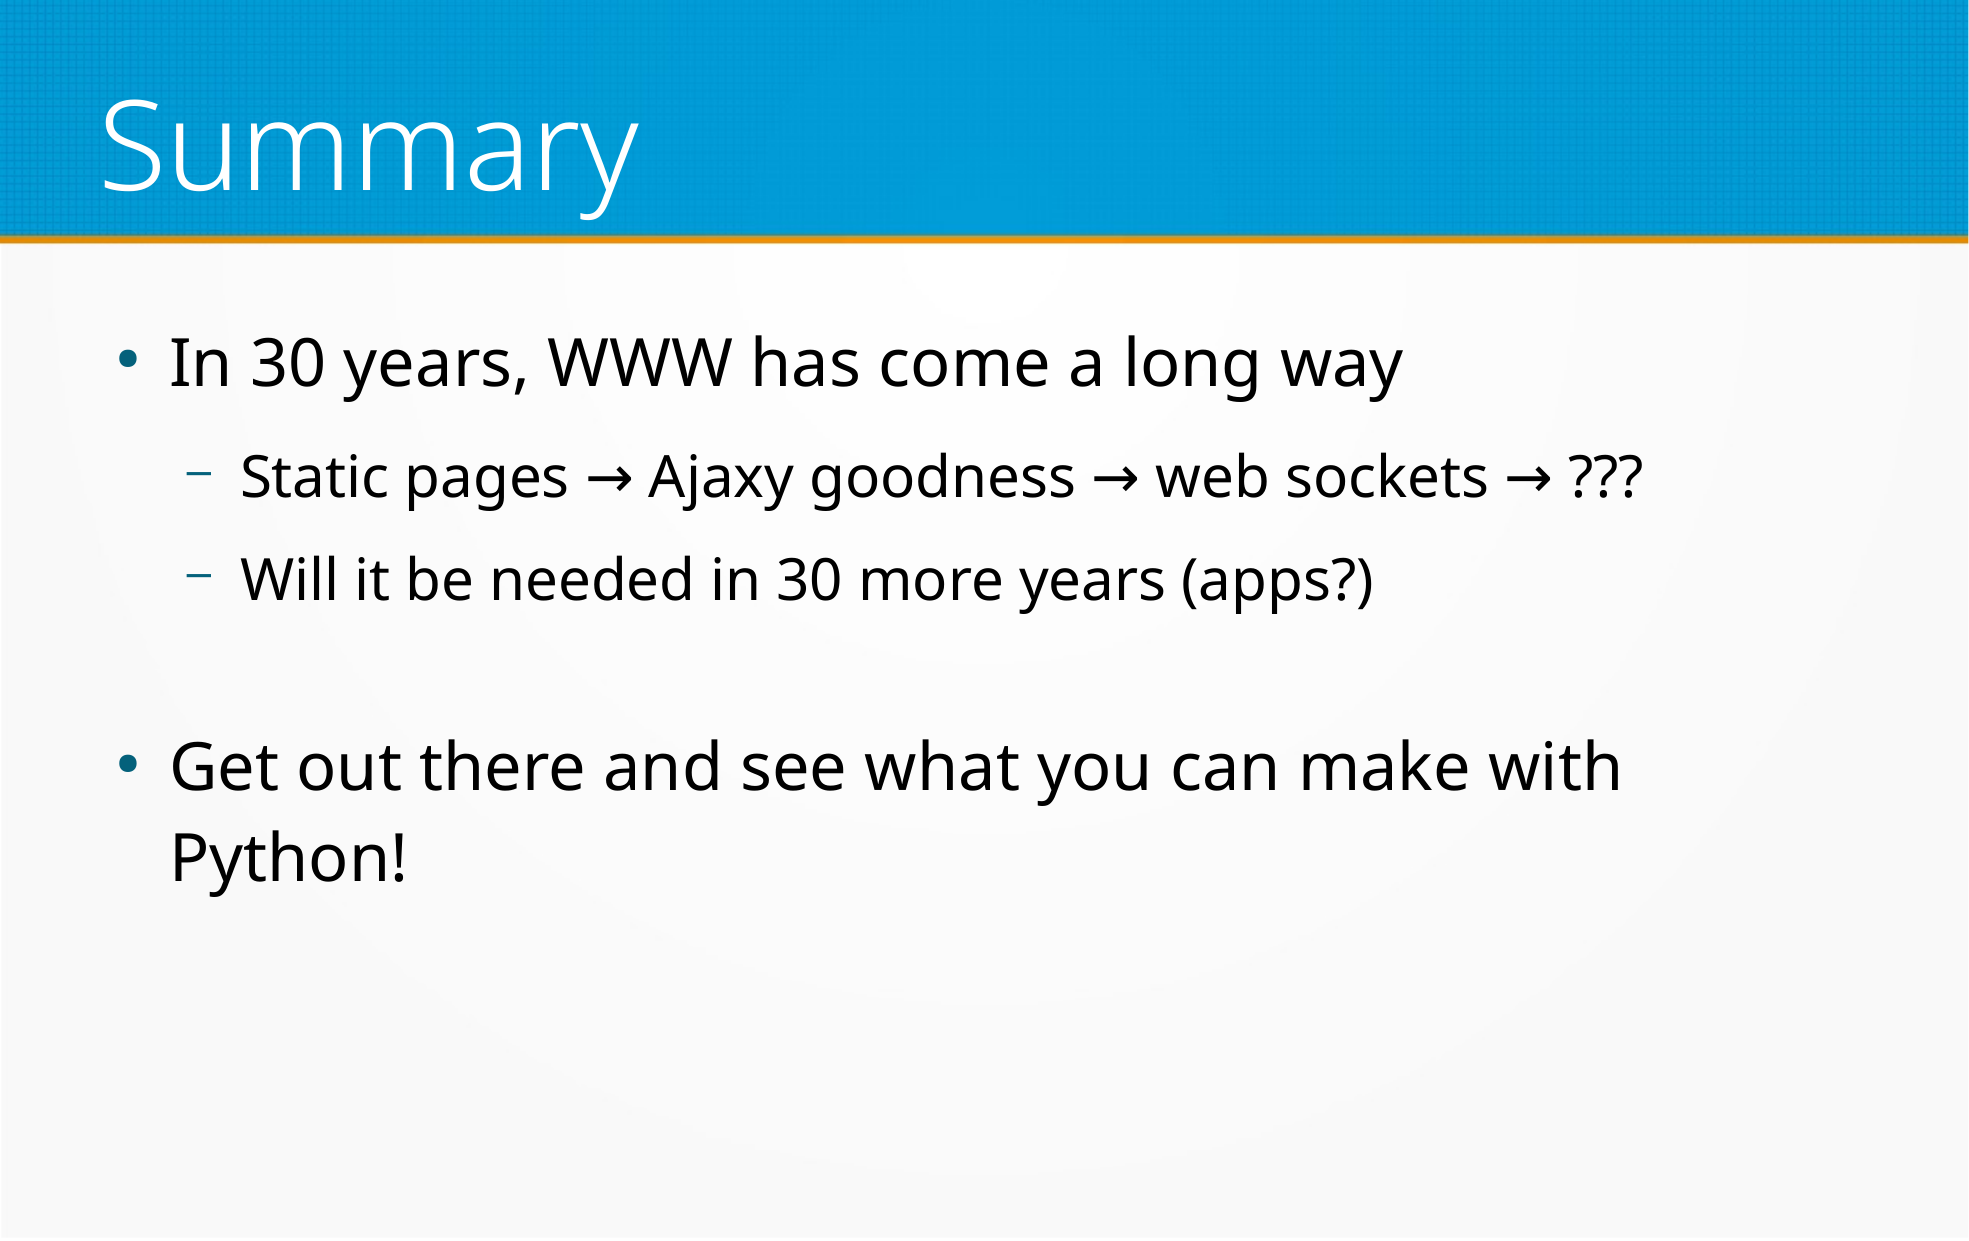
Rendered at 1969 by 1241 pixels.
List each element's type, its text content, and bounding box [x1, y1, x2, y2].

title Summary [98, 19, 1870, 227]
list In 30 years, WWW has come a long way Static pages → Ajaxy goodness → web sockets → ??? Will it be needed in 30 more years (apps?) Get out there and see what you can make with Python! [98, 315, 1861, 1081]
picture [0, 233, 1969, 1241]
